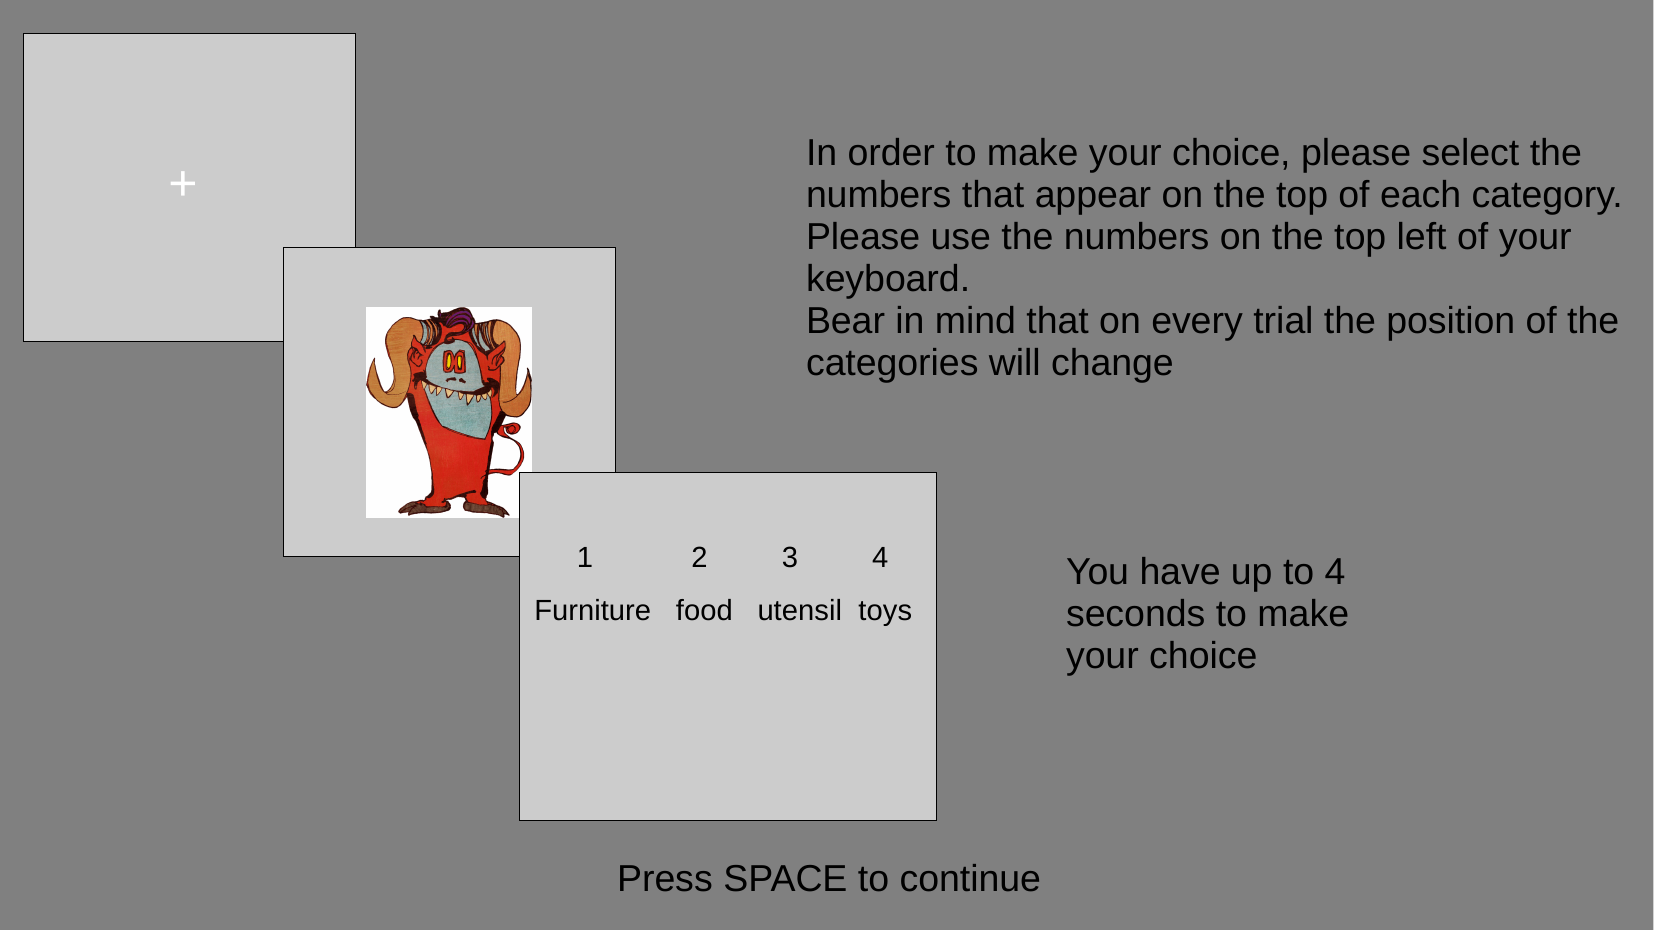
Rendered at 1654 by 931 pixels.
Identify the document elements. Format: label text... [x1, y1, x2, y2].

text_box In order to make your choice, please select the numbers that appear on the top of each category. Please use the numbers on the top left of your keyboard. Bear in mind that on every trial the position of the categories will change [791, 124, 1654, 686]
picture [366, 307, 532, 518]
text_box [519, 627, 937, 821]
text_box Press SPACE to continue [602, 850, 1654, 931]
text_box + [153, 147, 359, 249]
text_box [23, 33, 937, 586]
text_box 1 2 3 4 [520, 533, 937, 627]
text_box You have up to 4 seconds to make your choice [1051, 543, 1371, 685]
text_box Furniture food utensil toys [519, 586, 936, 680]
